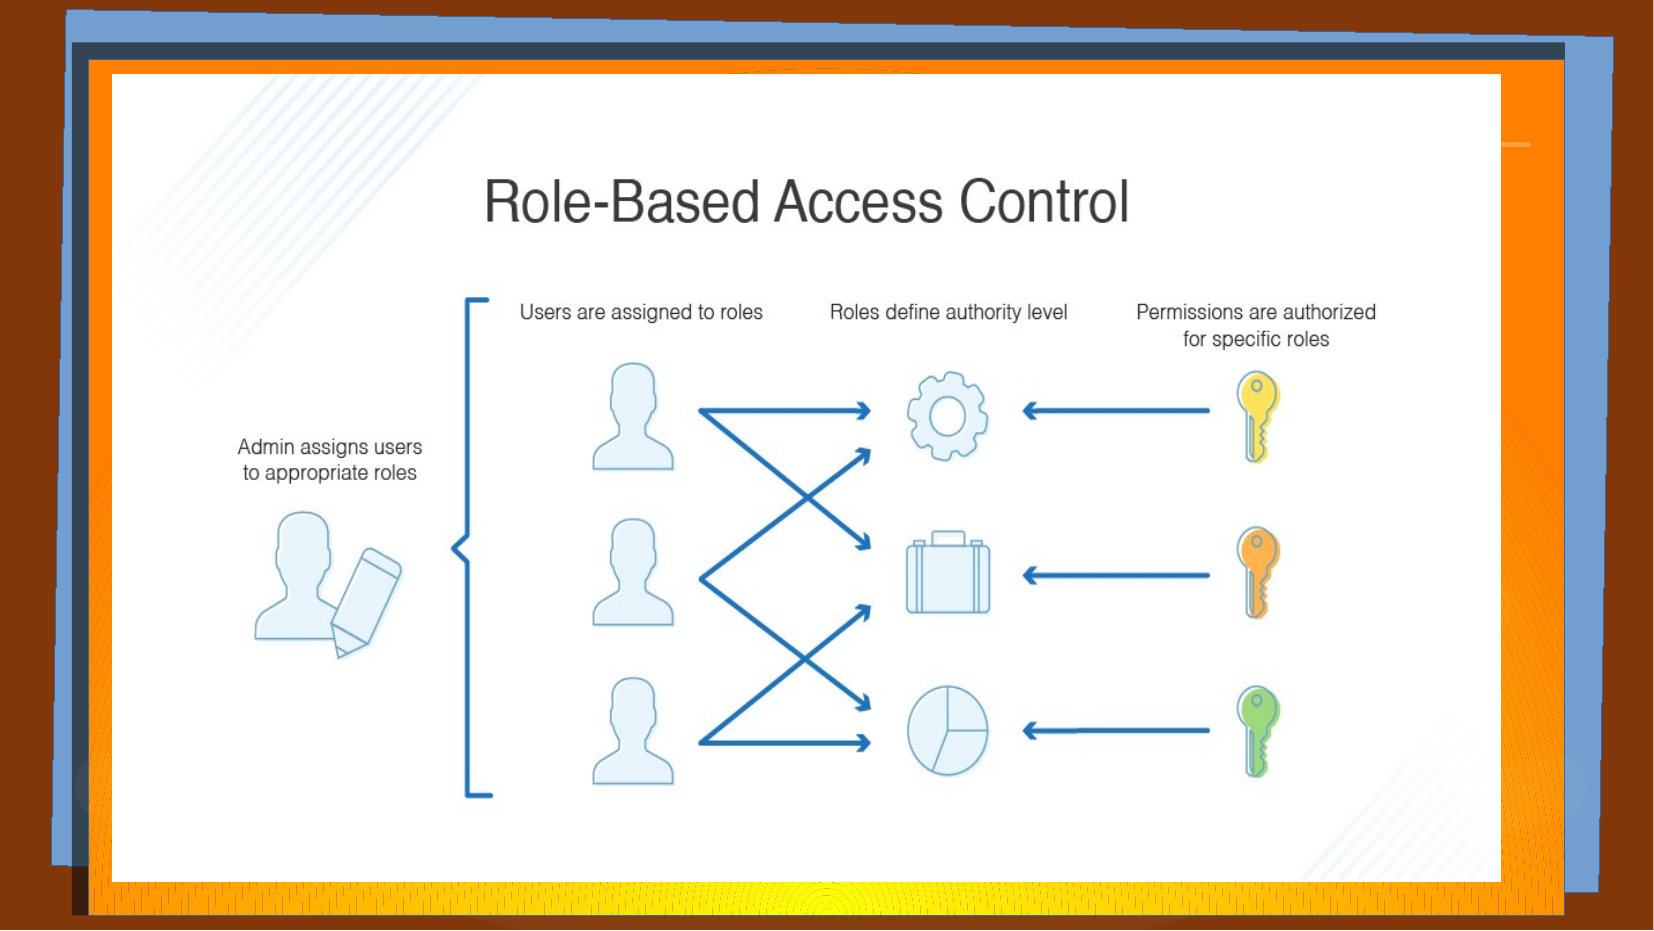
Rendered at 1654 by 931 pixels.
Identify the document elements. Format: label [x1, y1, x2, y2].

picture [112, 74, 1501, 882]
